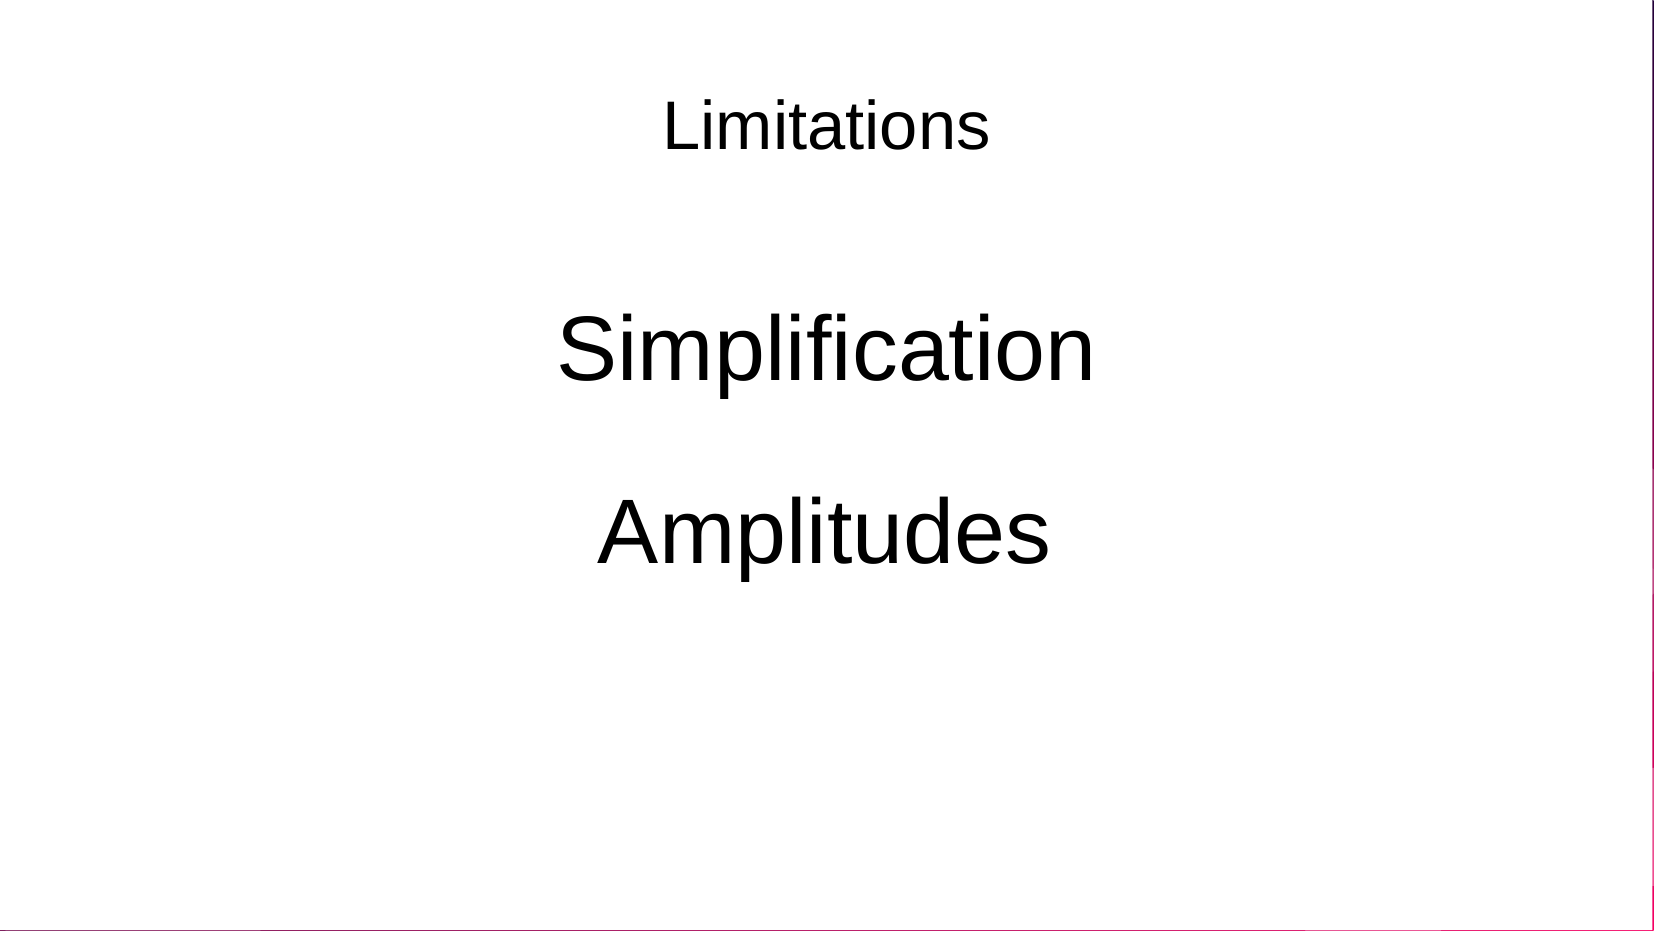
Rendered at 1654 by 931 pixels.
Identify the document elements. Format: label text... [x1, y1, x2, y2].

text_box Simplification [541, 290, 1112, 408]
text_box Amplitudes [583, 473, 1154, 591]
title Limitations [88, 44, 1565, 207]
